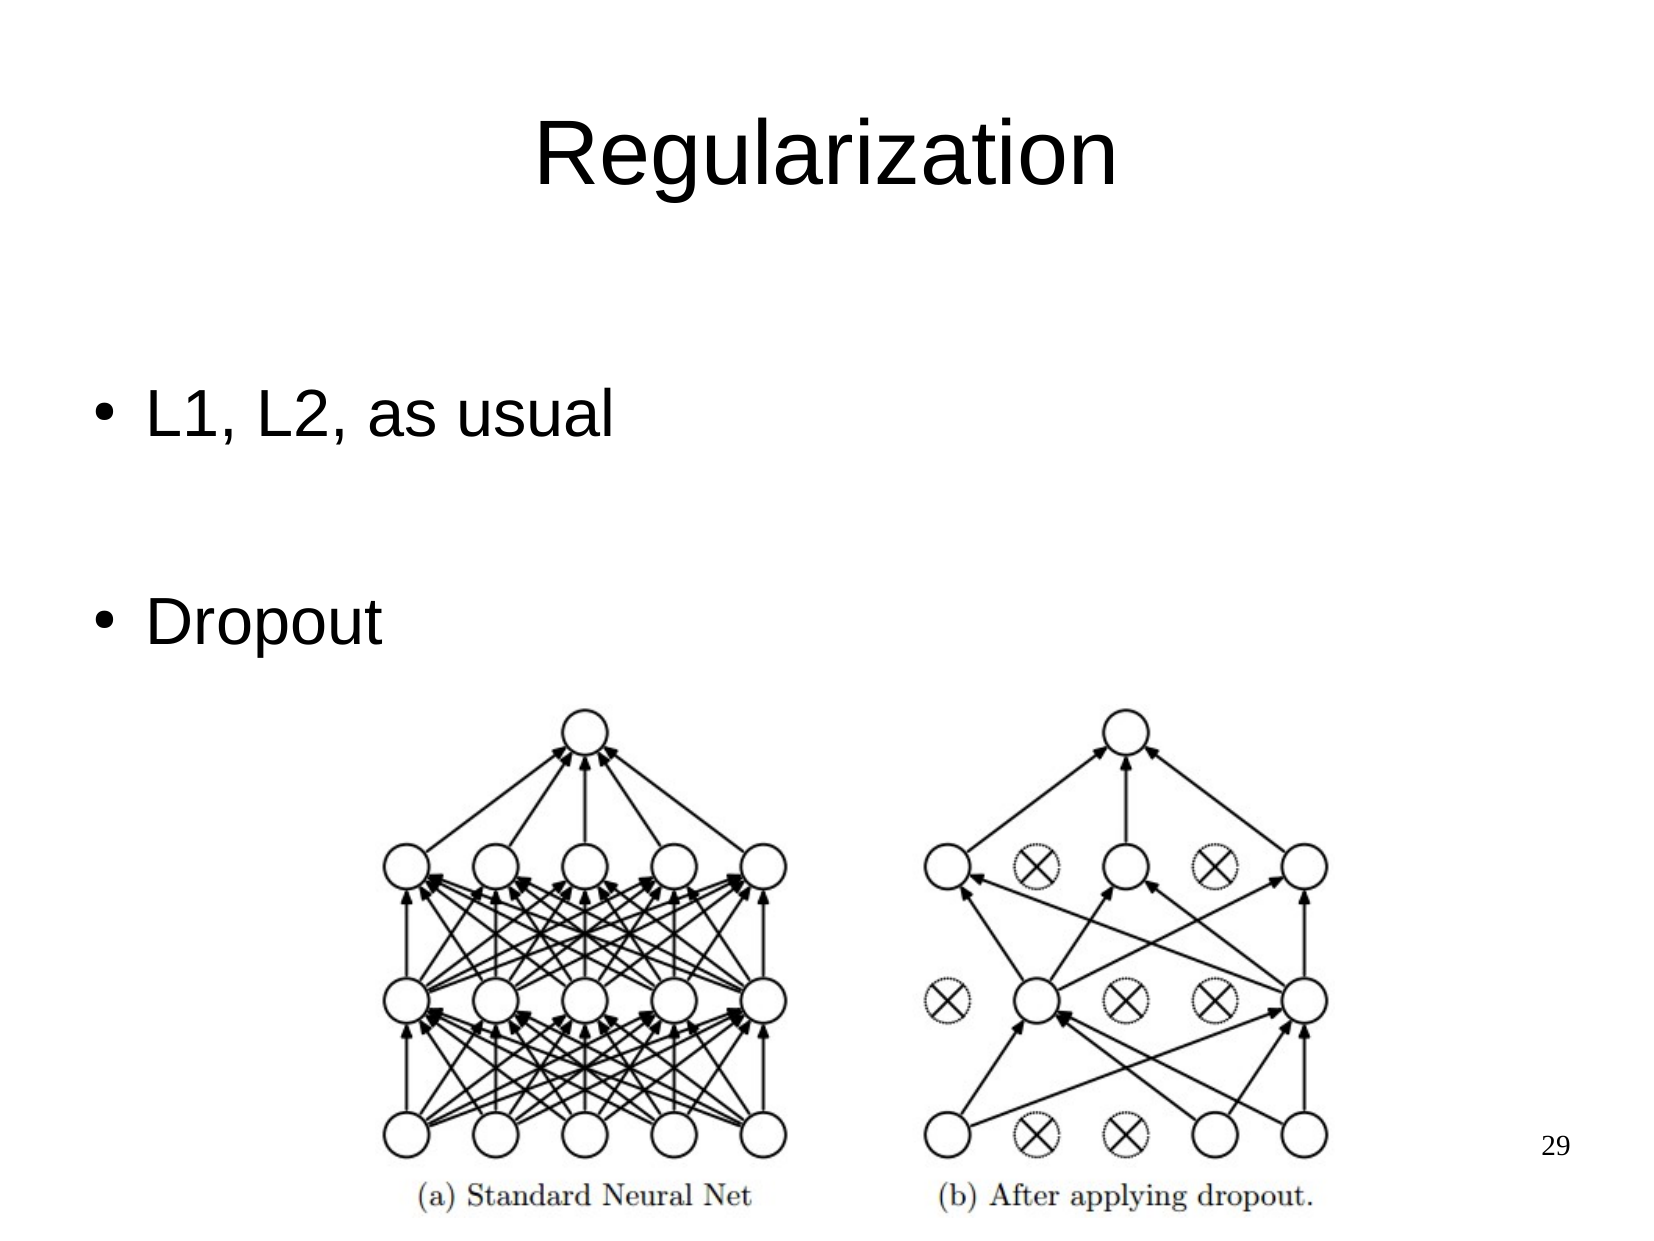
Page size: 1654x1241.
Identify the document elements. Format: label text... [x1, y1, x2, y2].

list L1, L2, as usual Dropout [75, 375, 1564, 1096]
title Regularization [82, 49, 1571, 257]
picture [375, 704, 1335, 1218]
